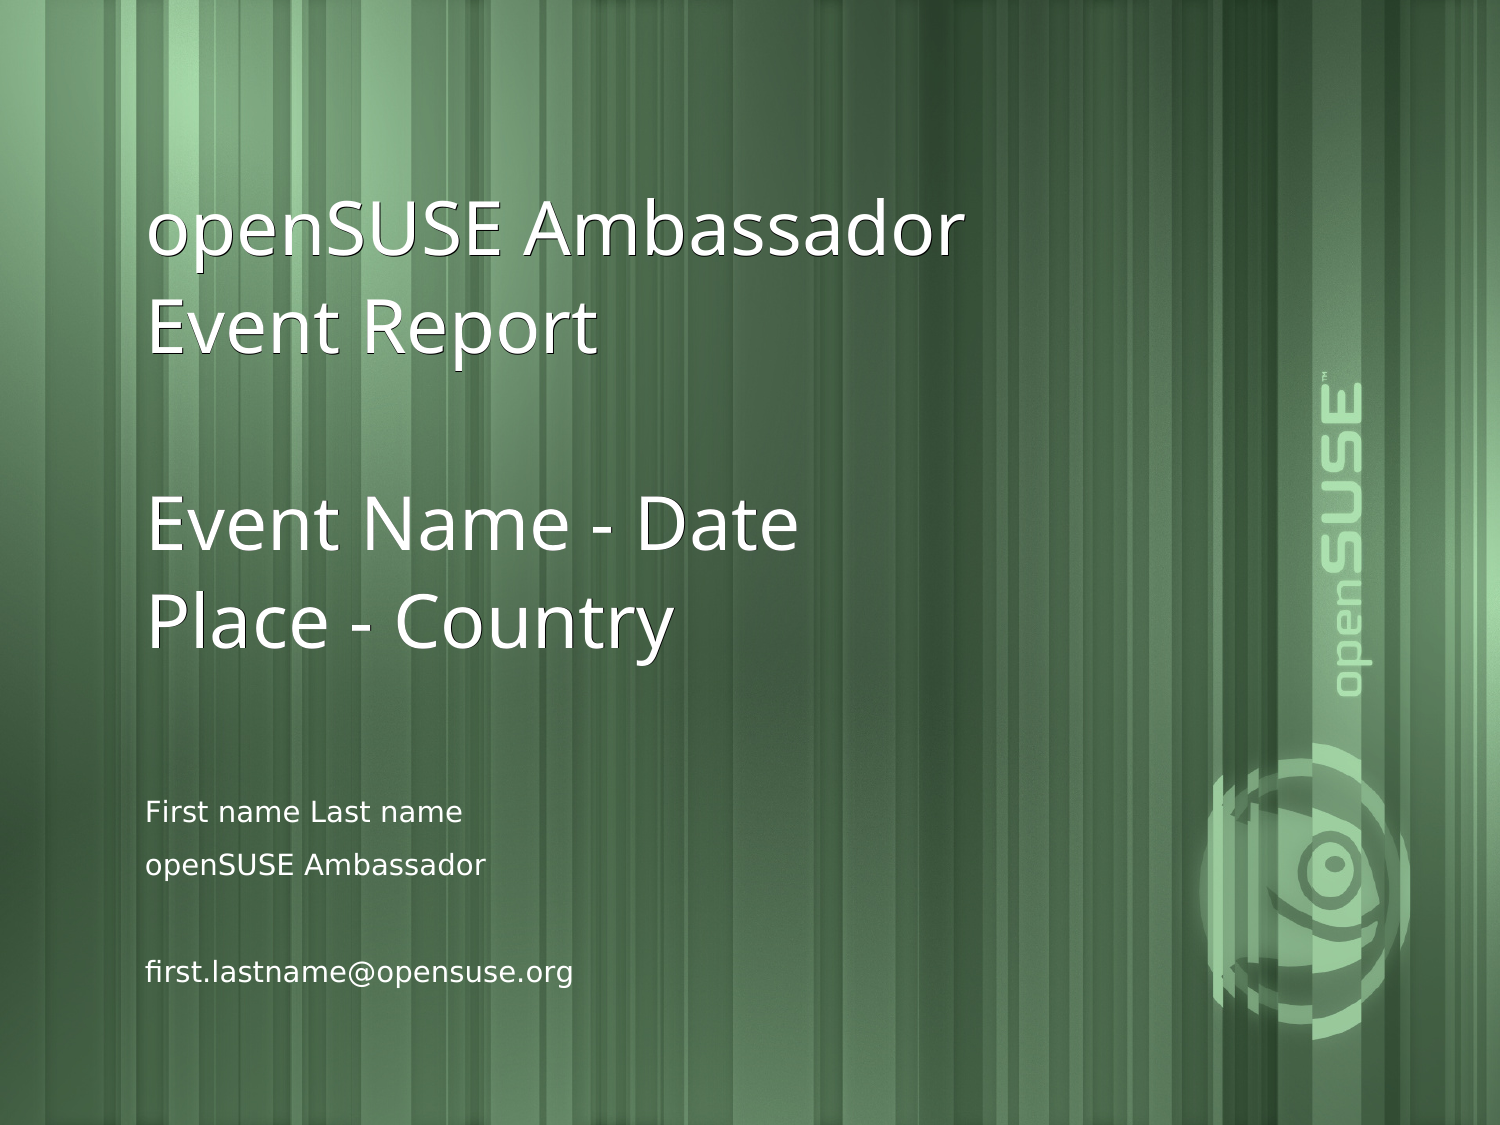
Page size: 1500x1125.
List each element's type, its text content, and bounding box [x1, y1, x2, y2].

title openSUSE Ambassador Event Report Event Name - Date Place - Country [145, 169, 1358, 677]
picture [0, 0, 1500, 1125]
subtitle First name Last name openSUSE Ambassador first.lastname@opensuse.org [144, 794, 768, 989]
